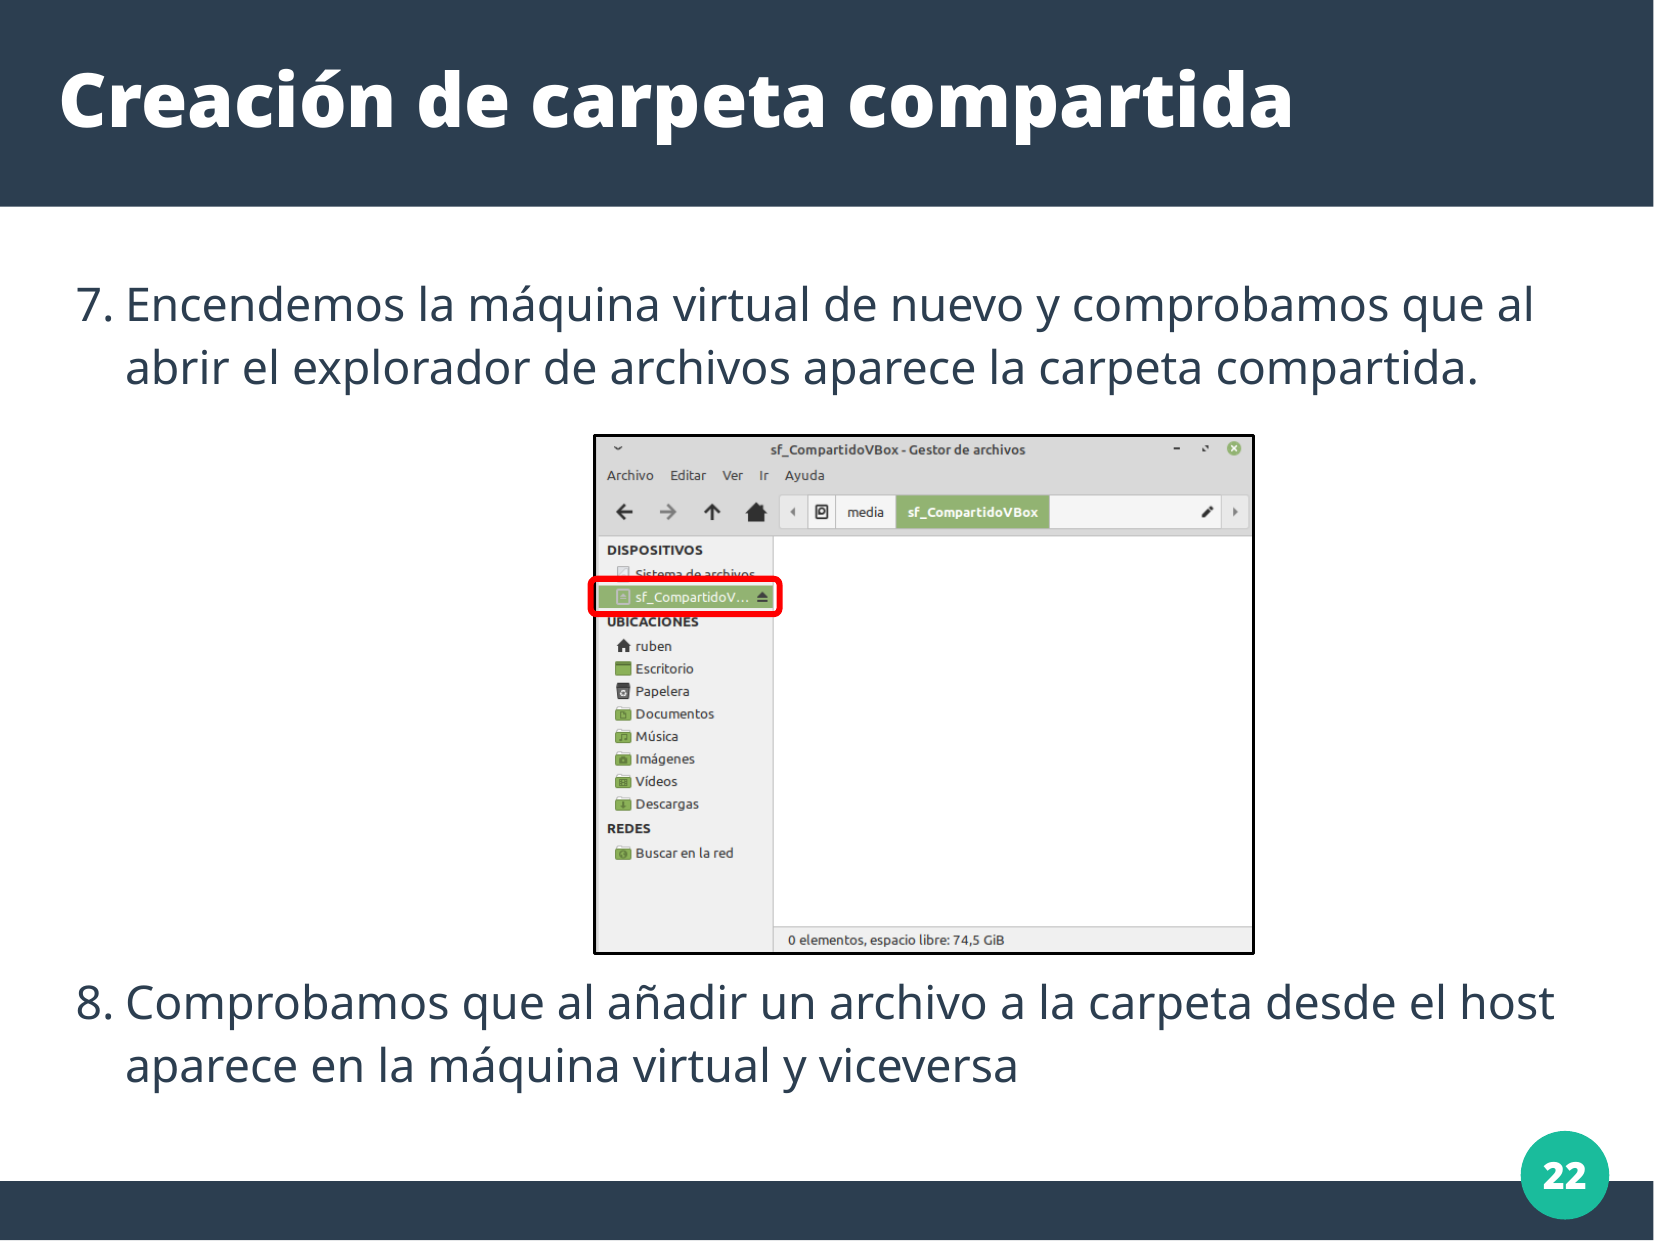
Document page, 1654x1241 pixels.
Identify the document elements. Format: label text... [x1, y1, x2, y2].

list Encendemos la máquina virtual de nuevo y comprobamos que al abrir el explorador de archivos aparece la carpeta compartida. Comprobamos que al añadir un archivo a la carpeta desde el host aparece en la máquina virtual y viceversa [59, 271, 1595, 1111]
picture [596, 582, 776, 611]
picture [596, 437, 1252, 952]
title Creación de carpeta compartida [59, 19, 1595, 178]
